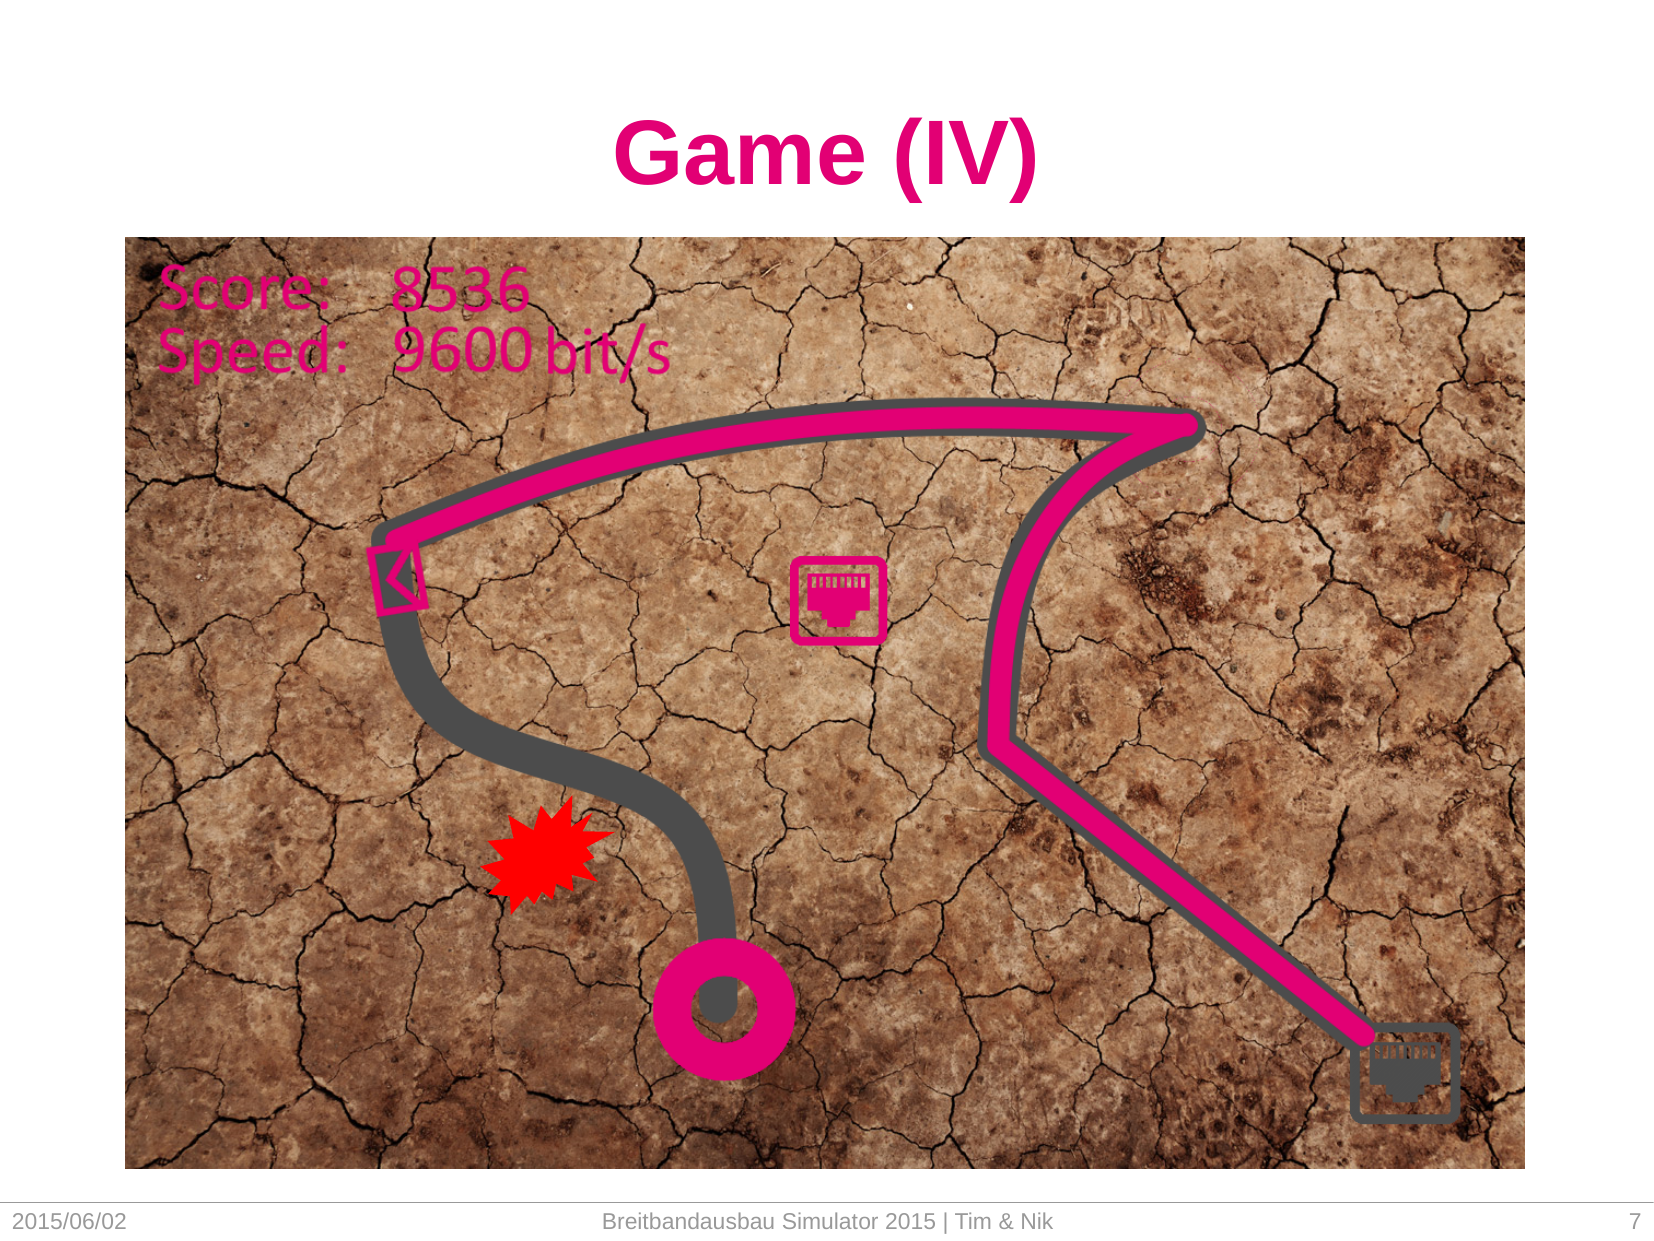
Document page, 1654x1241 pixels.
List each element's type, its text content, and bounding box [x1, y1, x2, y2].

picture [125, 237, 1525, 1169]
title Game (IV) [82, 49, 1571, 257]
text_box [480, 795, 616, 916]
